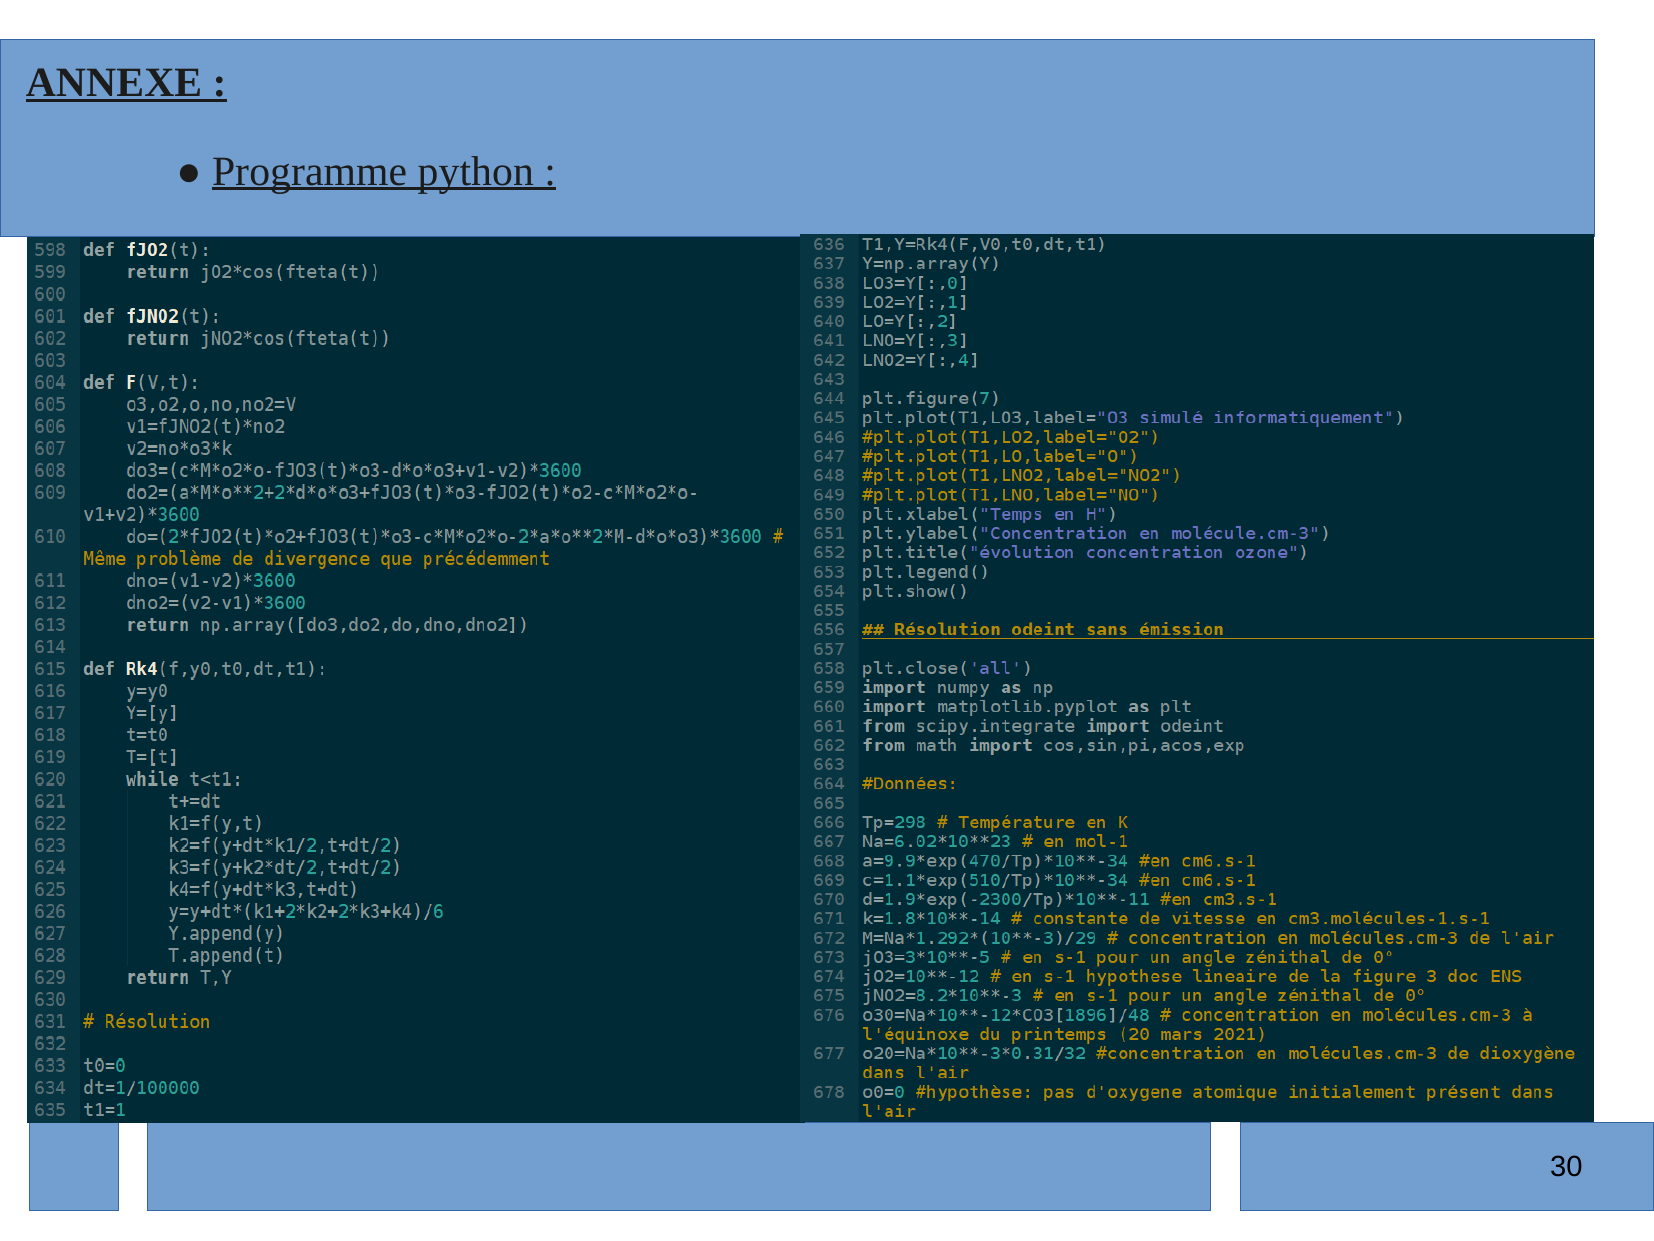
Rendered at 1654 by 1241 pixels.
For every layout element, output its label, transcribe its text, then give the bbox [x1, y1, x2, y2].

picture [201, 464, 210, 476]
picture [266, 551, 272, 564]
picture [929, 952, 933, 962]
picture [1263, 550, 1274, 557]
picture [27, 237, 79, 1123]
picture [906, 781, 913, 788]
picture [1098, 723, 1111, 734]
picture [1339, 1012, 1349, 1020]
picture [1061, 489, 1068, 500]
picture [172, 795, 177, 807]
picture [164, 551, 172, 564]
picture [801, 283, 857, 1123]
picture [148, 971, 156, 983]
picture [711, 530, 718, 537]
picture [1214, 974, 1221, 981]
picture [224, 773, 230, 785]
picture [982, 451, 986, 461]
picture [1003, 531, 1019, 538]
picture [605, 530, 612, 537]
picture [1103, 550, 1115, 557]
picture [1339, 415, 1351, 422]
picture [1212, 550, 1221, 557]
picture [669, 530, 675, 537]
picture [1480, 1012, 1489, 1020]
picture [1220, 1089, 1234, 1097]
text_box 30 [1535, 1142, 1625, 1218]
picture [950, 297, 954, 307]
picture [1193, 857, 1207, 866]
picture [235, 597, 239, 608]
picture [151, 663, 155, 674]
picture [1503, 1051, 1510, 1058]
picture [1231, 1051, 1241, 1058]
picture [244, 860, 249, 873]
picture [1040, 531, 1051, 538]
picture [170, 838, 176, 851]
picture [1199, 1012, 1211, 1020]
picture [906, 1048, 915, 1058]
picture [202, 794, 209, 807]
picture [775, 529, 781, 542]
picture [180, 420, 192, 432]
picture [874, 335, 887, 345]
picture [276, 838, 282, 851]
picture [297, 485, 304, 498]
picture [874, 990, 887, 1000]
picture [933, 589, 939, 596]
picture [224, 973, 229, 983]
picture [1147, 531, 1157, 538]
picture [90, 662, 97, 674]
picture [139, 420, 143, 432]
picture [341, 489, 348, 498]
picture [404, 464, 410, 471]
picture [148, 310, 167, 322]
picture [265, 579, 272, 586]
picture [1087, 970, 1094, 981]
picture [908, 971, 912, 981]
picture [917, 743, 925, 750]
picture [1204, 723, 1211, 731]
picture [288, 839, 292, 851]
picture [154, 486, 167, 492]
picture [977, 820, 994, 831]
picture [1195, 1032, 1201, 1039]
picture [874, 355, 887, 365]
picture [1193, 993, 1200, 1000]
picture [254, 423, 261, 432]
picture [1225, 415, 1232, 422]
picture [1406, 1051, 1415, 1058]
picture [488, 530, 495, 537]
picture [1003, 951, 1009, 962]
picture [1248, 1029, 1252, 1039]
picture [320, 489, 326, 497]
picture [1305, 1012, 1317, 1020]
picture [1551, 1051, 1562, 1058]
picture [531, 530, 537, 537]
picture [170, 860, 175, 873]
picture [1120, 1051, 1136, 1058]
picture [212, 332, 224, 344]
picture [573, 530, 580, 537]
picture [1252, 935, 1264, 943]
picture [1172, 531, 1185, 538]
picture [86, 309, 103, 322]
picture [1050, 916, 1062, 923]
picture [457, 530, 463, 537]
picture [940, 1048, 944, 1058]
picture [1046, 1048, 1050, 1058]
picture [90, 375, 104, 388]
picture [1114, 723, 1121, 731]
picture [1248, 875, 1252, 885]
picture [159, 1019, 165, 1027]
picture [625, 486, 634, 498]
picture [230, 930, 240, 939]
picture [477, 622, 483, 630]
picture [1063, 993, 1072, 1000]
picture [171, 750, 175, 765]
picture [981, 743, 994, 754]
picture [192, 464, 198, 471]
picture [479, 464, 483, 476]
picture [885, 1070, 891, 1077]
picture [1214, 897, 1223, 904]
picture [1300, 1089, 1306, 1097]
picture [946, 569, 955, 577]
picture [980, 1086, 987, 1097]
picture [1067, 971, 1071, 981]
picture [1003, 550, 1010, 557]
picture [1158, 1089, 1168, 1097]
picture [527, 556, 536, 564]
picture [245, 464, 251, 471]
picture [245, 420, 251, 427]
picture [90, 243, 97, 255]
picture [139, 489, 146, 498]
picture [552, 530, 559, 537]
picture [938, 704, 950, 711]
picture [1009, 512, 1026, 522]
picture [159, 622, 166, 630]
picture [1161, 1032, 1170, 1039]
picture [1193, 877, 1207, 885]
picture [584, 530, 590, 537]
picture [864, 625, 871, 634]
picture [945, 1089, 951, 1100]
picture [908, 875, 912, 885]
picture [128, 489, 134, 497]
picture [336, 556, 346, 564]
picture [137, 600, 144, 608]
picture [1297, 993, 1306, 1000]
picture [489, 487, 495, 498]
picture [1300, 916, 1308, 923]
picture [961, 971, 965, 981]
picture [1265, 916, 1274, 923]
picture [1151, 627, 1159, 634]
picture [319, 556, 325, 566]
picture [1180, 935, 1189, 943]
picture [1440, 913, 1444, 923]
picture [1158, 858, 1168, 866]
picture [159, 269, 166, 277]
picture [181, 530, 187, 537]
picture [198, 556, 210, 564]
picture [298, 663, 302, 674]
picture [159, 335, 166, 344]
picture [495, 556, 517, 564]
picture [869, 1089, 876, 1097]
picture [1012, 470, 1026, 480]
picture [424, 486, 431, 497]
picture [1114, 531, 1125, 538]
picture [103, 556, 114, 564]
picture [1129, 470, 1143, 480]
picture [181, 974, 187, 983]
picture [137, 578, 144, 586]
picture [170, 882, 175, 895]
picture [445, 530, 454, 542]
picture [939, 589, 947, 596]
picture [863, 836, 872, 846]
picture [97, 508, 101, 520]
picture [1146, 935, 1157, 943]
picture [1136, 550, 1147, 557]
picture [1120, 974, 1127, 981]
picture [1044, 1032, 1051, 1039]
picture [1331, 916, 1340, 923]
picture [276, 882, 281, 895]
picture [137, 310, 145, 322]
picture [1099, 1032, 1105, 1039]
picture [1264, 1051, 1274, 1058]
picture [982, 913, 986, 923]
picture [255, 904, 260, 917]
picture [201, 622, 208, 630]
picture [1225, 993, 1232, 1000]
picture [896, 723, 904, 731]
picture [143, 442, 165, 454]
picture [1502, 971, 1510, 981]
picture [1061, 550, 1072, 557]
picture [224, 489, 231, 498]
picture [1012, 490, 1026, 500]
picture [193, 310, 198, 322]
picture [1002, 685, 1010, 692]
picture [929, 913, 933, 923]
picture [1061, 431, 1068, 442]
picture [615, 530, 623, 542]
picture [1097, 916, 1104, 923]
picture [885, 933, 893, 943]
picture [159, 974, 166, 983]
picture [212, 401, 218, 410]
picture [997, 743, 1004, 750]
picture [1072, 1032, 1090, 1043]
picture [680, 489, 687, 498]
picture [139, 662, 145, 674]
picture [1286, 935, 1296, 943]
picture [1076, 839, 1085, 846]
picture [84, 552, 93, 564]
picture [906, 1010, 915, 1020]
text_box ● Programme python : [176, 147, 1566, 283]
picture [1157, 1051, 1168, 1058]
picture [1161, 415, 1174, 422]
picture [1029, 623, 1035, 634]
picture [361, 904, 366, 917]
picture [1020, 974, 1030, 981]
picture [927, 1032, 934, 1039]
picture [1131, 894, 1135, 904]
picture [97, 1104, 101, 1115]
picture [137, 974, 145, 982]
picture [1119, 490, 1132, 500]
picture [267, 335, 273, 344]
picture [1534, 1089, 1540, 1097]
picture [1266, 415, 1276, 422]
picture [192, 574, 196, 586]
picture [927, 1086, 934, 1097]
picture [171, 974, 177, 983]
picture [201, 486, 210, 498]
picture [938, 685, 945, 692]
picture [1363, 1012, 1372, 1020]
picture [982, 875, 986, 885]
picture [1119, 817, 1123, 827]
picture [182, 817, 186, 829]
picture [647, 530, 654, 537]
picture [1427, 935, 1436, 943]
picture [1051, 839, 1062, 846]
picture [1179, 897, 1189, 904]
picture [886, 781, 902, 788]
picture [229, 952, 240, 961]
picture [1142, 894, 1146, 904]
picture [1078, 952, 1082, 962]
picture [170, 816, 175, 829]
picture [1371, 1089, 1383, 1097]
picture [1331, 989, 1338, 1000]
picture [1233, 1012, 1241, 1020]
picture [1392, 1089, 1402, 1097]
picture [648, 489, 655, 498]
picture [574, 489, 581, 498]
picture [149, 776, 157, 785]
picture [118, 1082, 122, 1093]
picture [1310, 935, 1319, 943]
picture [875, 625, 882, 634]
picture [875, 685, 897, 696]
picture [308, 904, 313, 917]
picture [118, 1104, 122, 1115]
picture [991, 723, 998, 731]
picture [1477, 1089, 1487, 1097]
picture [223, 574, 231, 580]
picture [139, 1082, 143, 1093]
picture [1057, 875, 1061, 885]
picture [1278, 531, 1287, 538]
picture [1385, 974, 1391, 981]
picture [1110, 990, 1114, 1000]
picture [864, 912, 869, 923]
picture [1360, 415, 1370, 422]
picture [1078, 894, 1082, 904]
picture [434, 622, 441, 630]
picture [1289, 1051, 1302, 1058]
picture [243, 401, 250, 410]
picture [959, 685, 973, 696]
picture [1119, 432, 1127, 442]
picture [129, 974, 134, 983]
picture [1482, 913, 1486, 923]
picture [551, 468, 559, 476]
picture [435, 530, 442, 537]
picture [982, 470, 986, 480]
picture [540, 486, 548, 497]
picture [267, 423, 273, 432]
picture [382, 530, 389, 537]
picture [151, 750, 155, 765]
picture [196, 1019, 208, 1027]
picture [393, 904, 398, 917]
picture [875, 704, 897, 715]
picture [896, 743, 904, 750]
picture [148, 244, 157, 255]
picture [223, 441, 228, 454]
picture [127, 779, 135, 785]
picture [1140, 970, 1147, 981]
picture [1034, 685, 1040, 692]
text_box ANNEXE : [25, 59, 1001, 153]
picture [950, 836, 954, 846]
picture [961, 990, 965, 1000]
picture [1094, 820, 1104, 827]
picture [982, 432, 986, 442]
picture [863, 933, 872, 943]
picture [1114, 955, 1121, 962]
picture [457, 489, 464, 498]
picture [351, 464, 357, 471]
